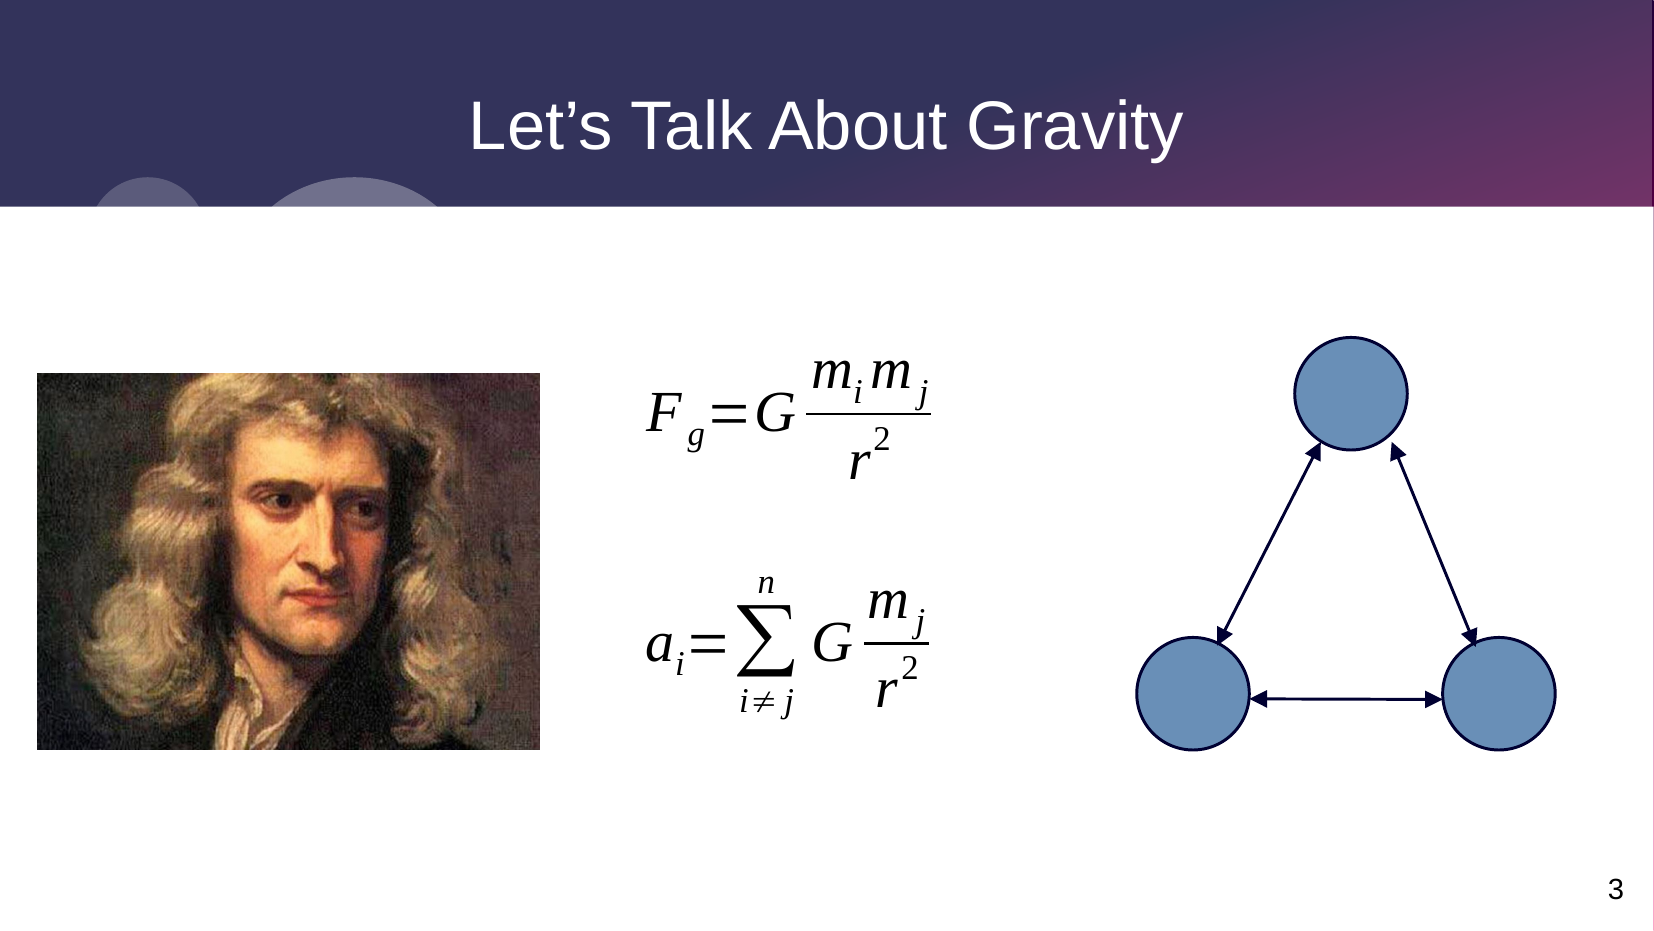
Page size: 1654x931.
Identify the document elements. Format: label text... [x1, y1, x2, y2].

text_box [1442, 637, 1556, 751]
chart [88, 236, 1565, 827]
picture [37, 373, 540, 751]
text_box [1294, 337, 1408, 451]
text_box [1136, 637, 1250, 751]
title Let’s Talk About Gravity [88, 44, 1565, 207]
